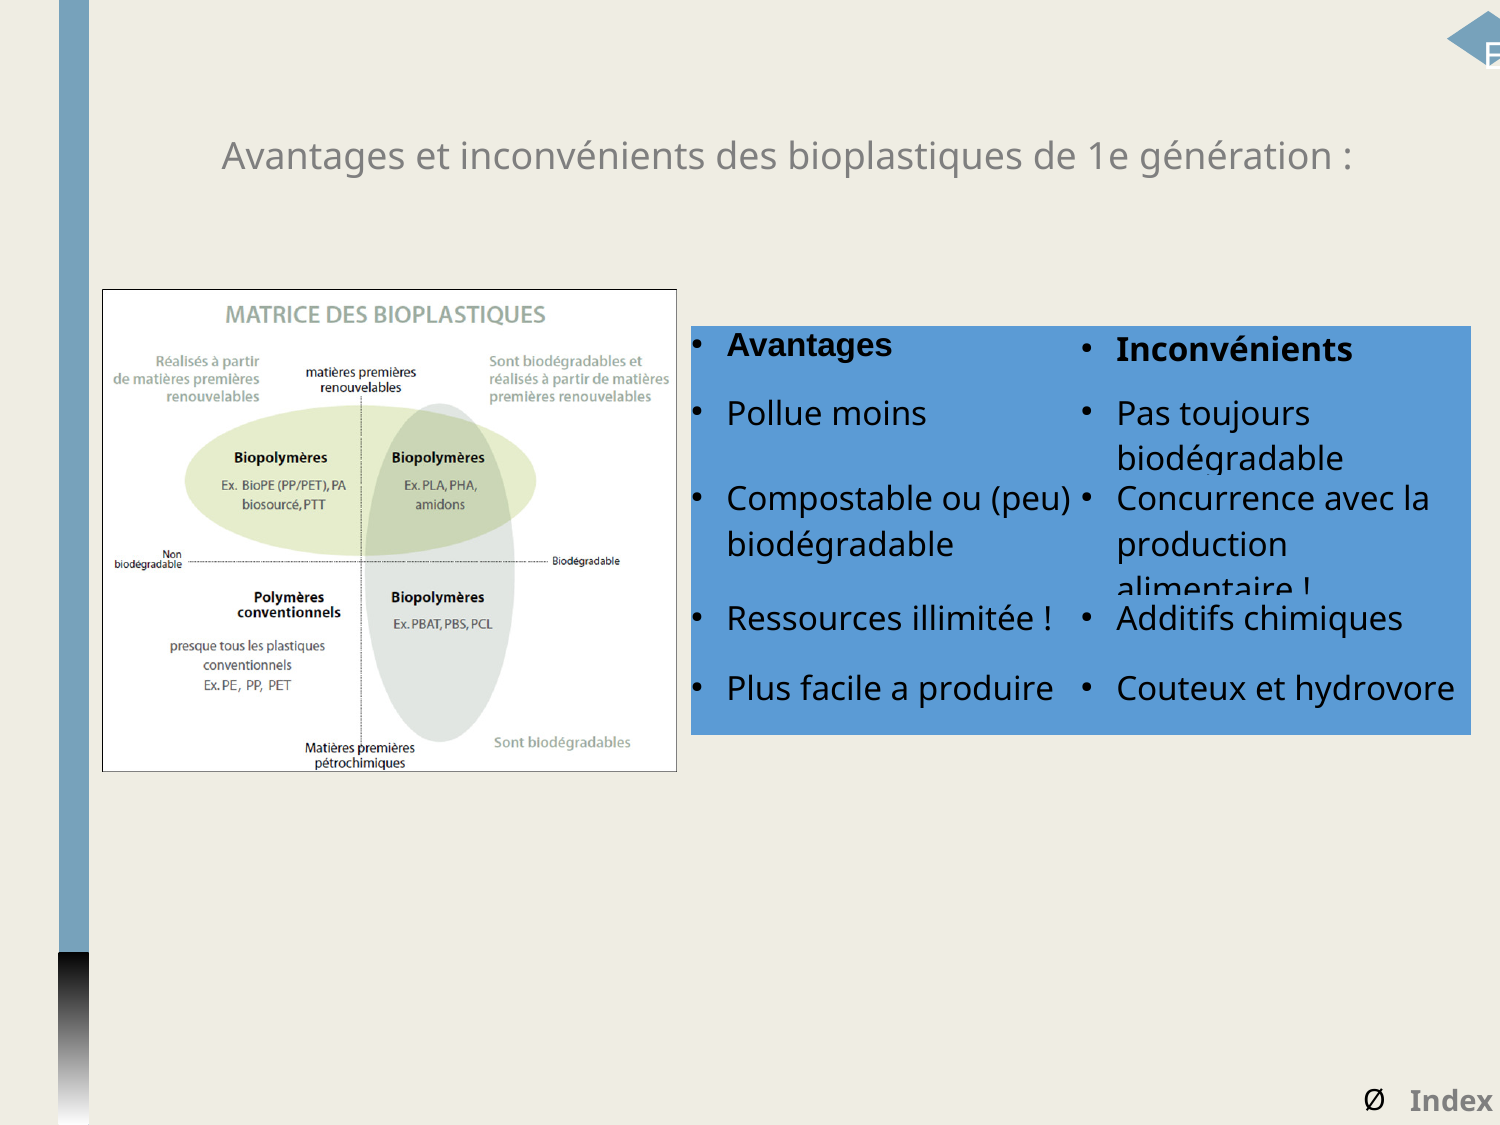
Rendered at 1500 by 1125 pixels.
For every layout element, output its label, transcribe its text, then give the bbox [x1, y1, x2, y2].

table_cell Pollue moins [691, 390, 1081, 475]
picture [102, 289, 677, 772]
table_header Avantages [691, 326, 1081, 390]
table_cell Ressources illimitée ! [691, 595, 1081, 665]
table_cell Couteux et hydrovore [1081, 665, 1471, 735]
table_cell Additifs chimiques [1081, 595, 1471, 665]
table_header Inconvénients [1081, 326, 1471, 390]
text_box E [1446, 10, 1500, 65]
table_cell Concurrence avec la production alimentaire ! [1081, 475, 1471, 595]
text_box [59, 0, 89, 1125]
text_box E [1489, 56, 1500, 66]
table_cell Compostable ou (peu) biodégradable [691, 475, 1081, 595]
text_box E [1489, 45, 1500, 54]
table_cell Plus facile a produire [691, 665, 1081, 735]
text_box Index [1348, 1074, 1493, 1125]
text_box Avantages et inconvénients des bioplastiques de 1e génération : [206, 124, 1263, 185]
table_cell Pas toujours biodégradable [1081, 390, 1471, 475]
